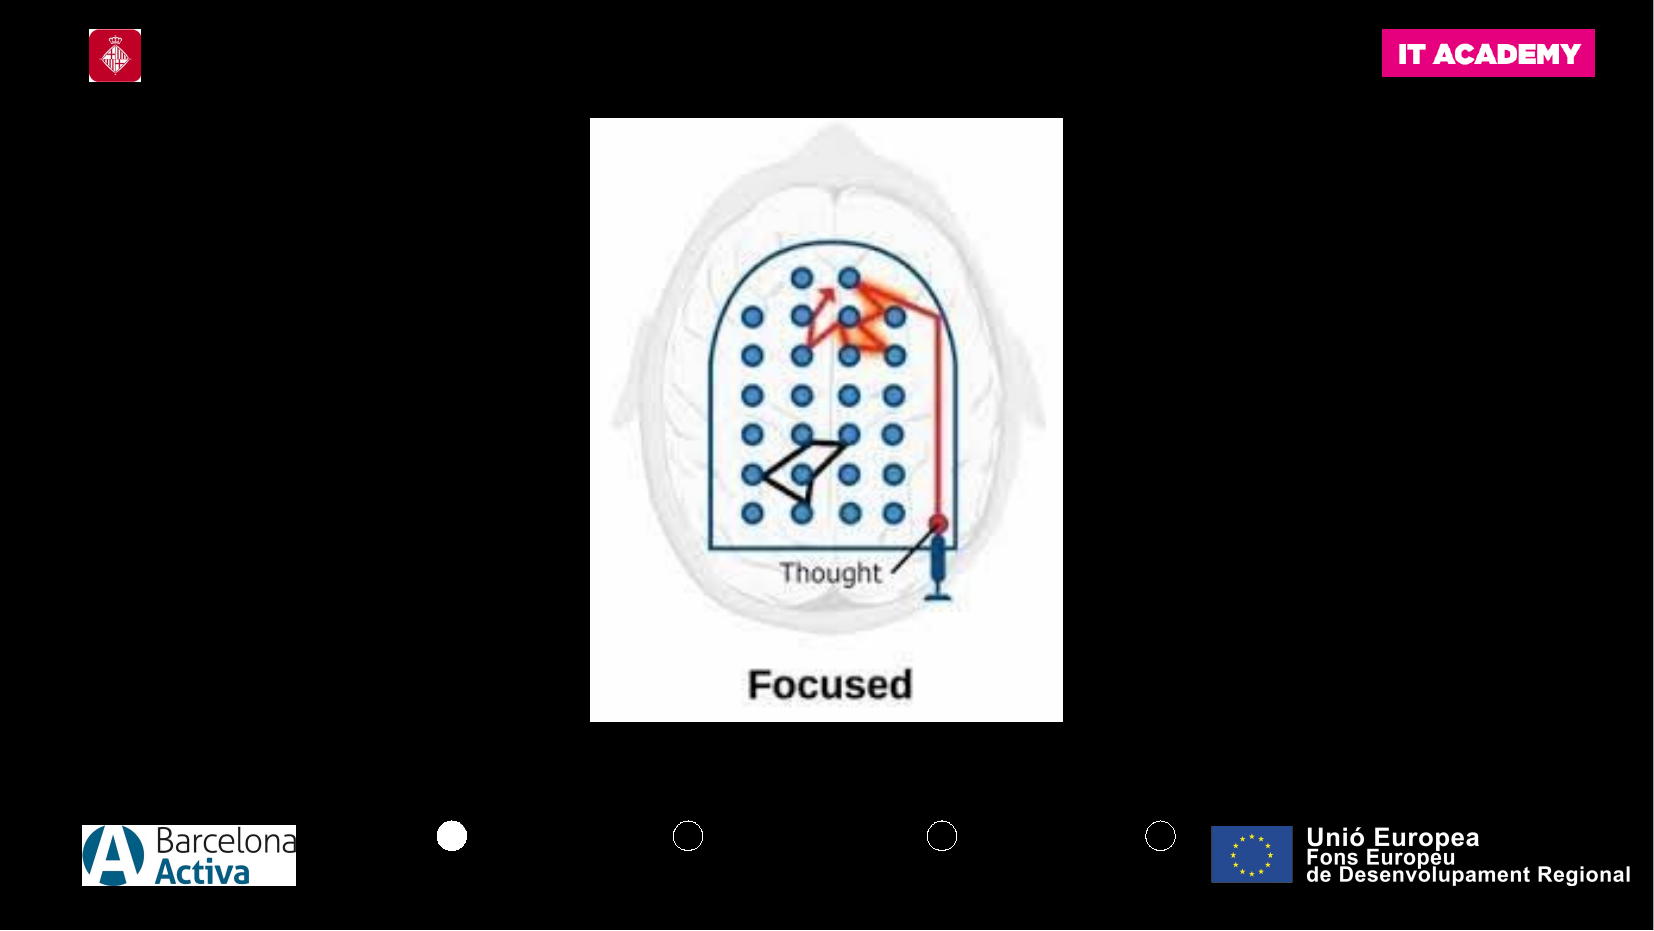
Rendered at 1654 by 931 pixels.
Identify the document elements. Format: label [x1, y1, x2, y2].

picture [89, 29, 141, 82]
text_box [1145, 820, 1176, 851]
text_box [437, 820, 467, 851]
picture [590, 118, 1063, 722]
text_box [927, 820, 957, 851]
picture [82, 825, 296, 886]
text_box [673, 820, 703, 851]
picture [1382, 29, 1595, 77]
picture [1210, 826, 1631, 886]
